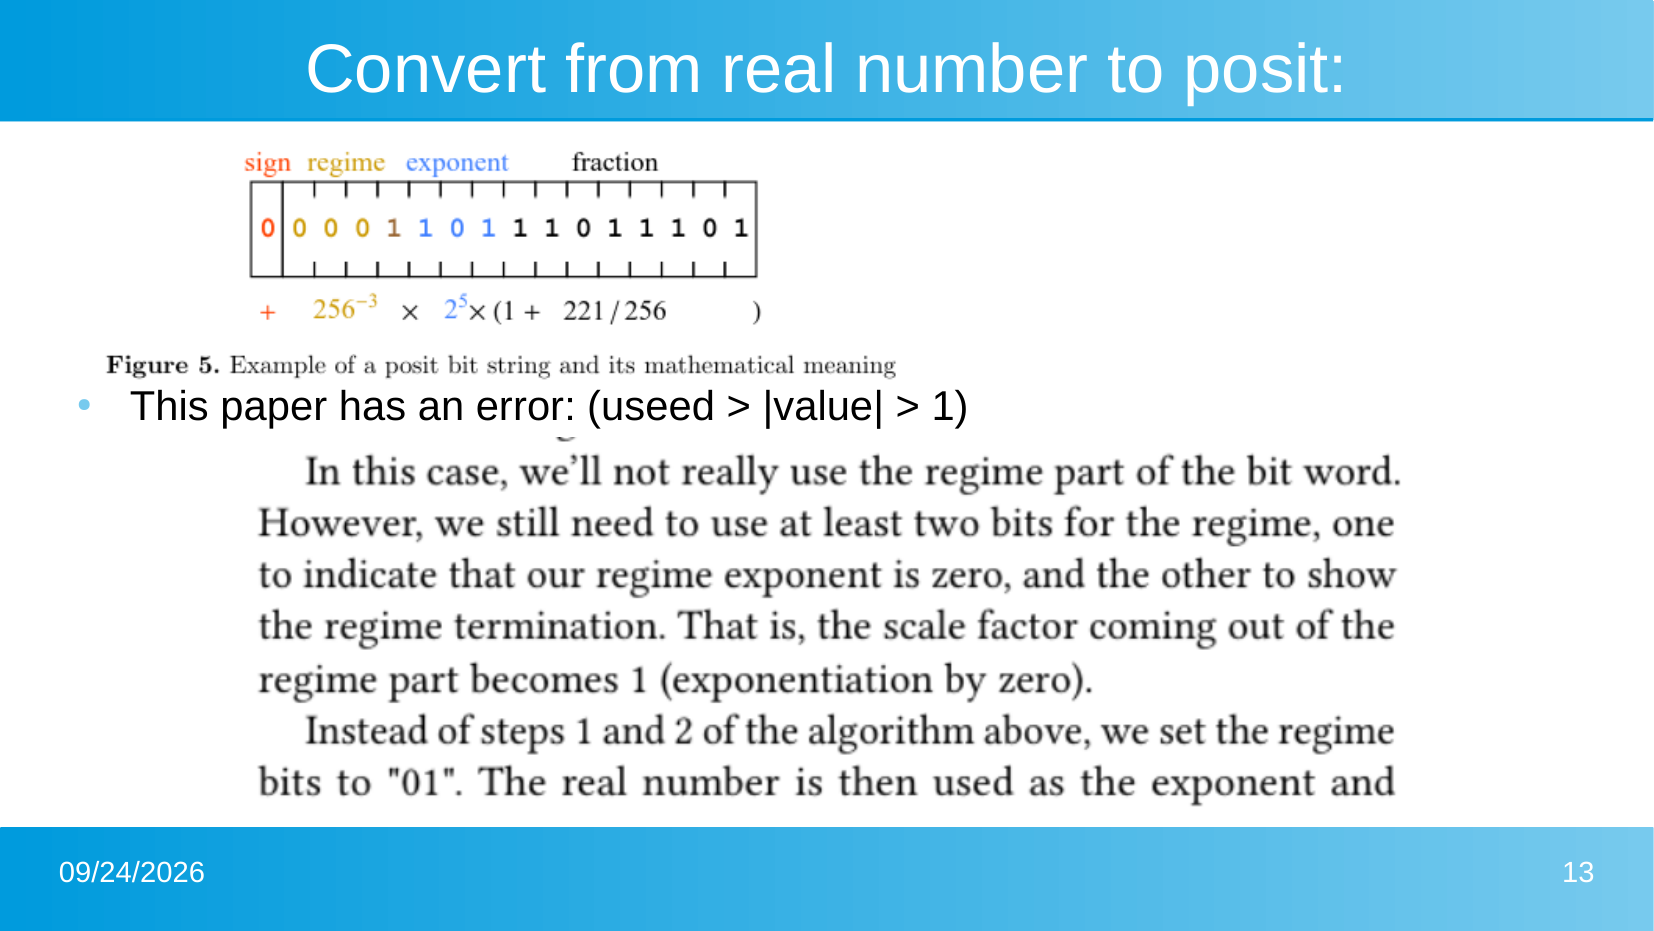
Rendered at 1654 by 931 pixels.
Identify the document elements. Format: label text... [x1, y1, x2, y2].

picture [234, 437, 1419, 808]
title Convert from real number to posit: [59, 29, 1595, 108]
picture [76, 146, 913, 390]
list This paper has an error: (useed > |value| > 1) [59, 177, 1595, 768]
